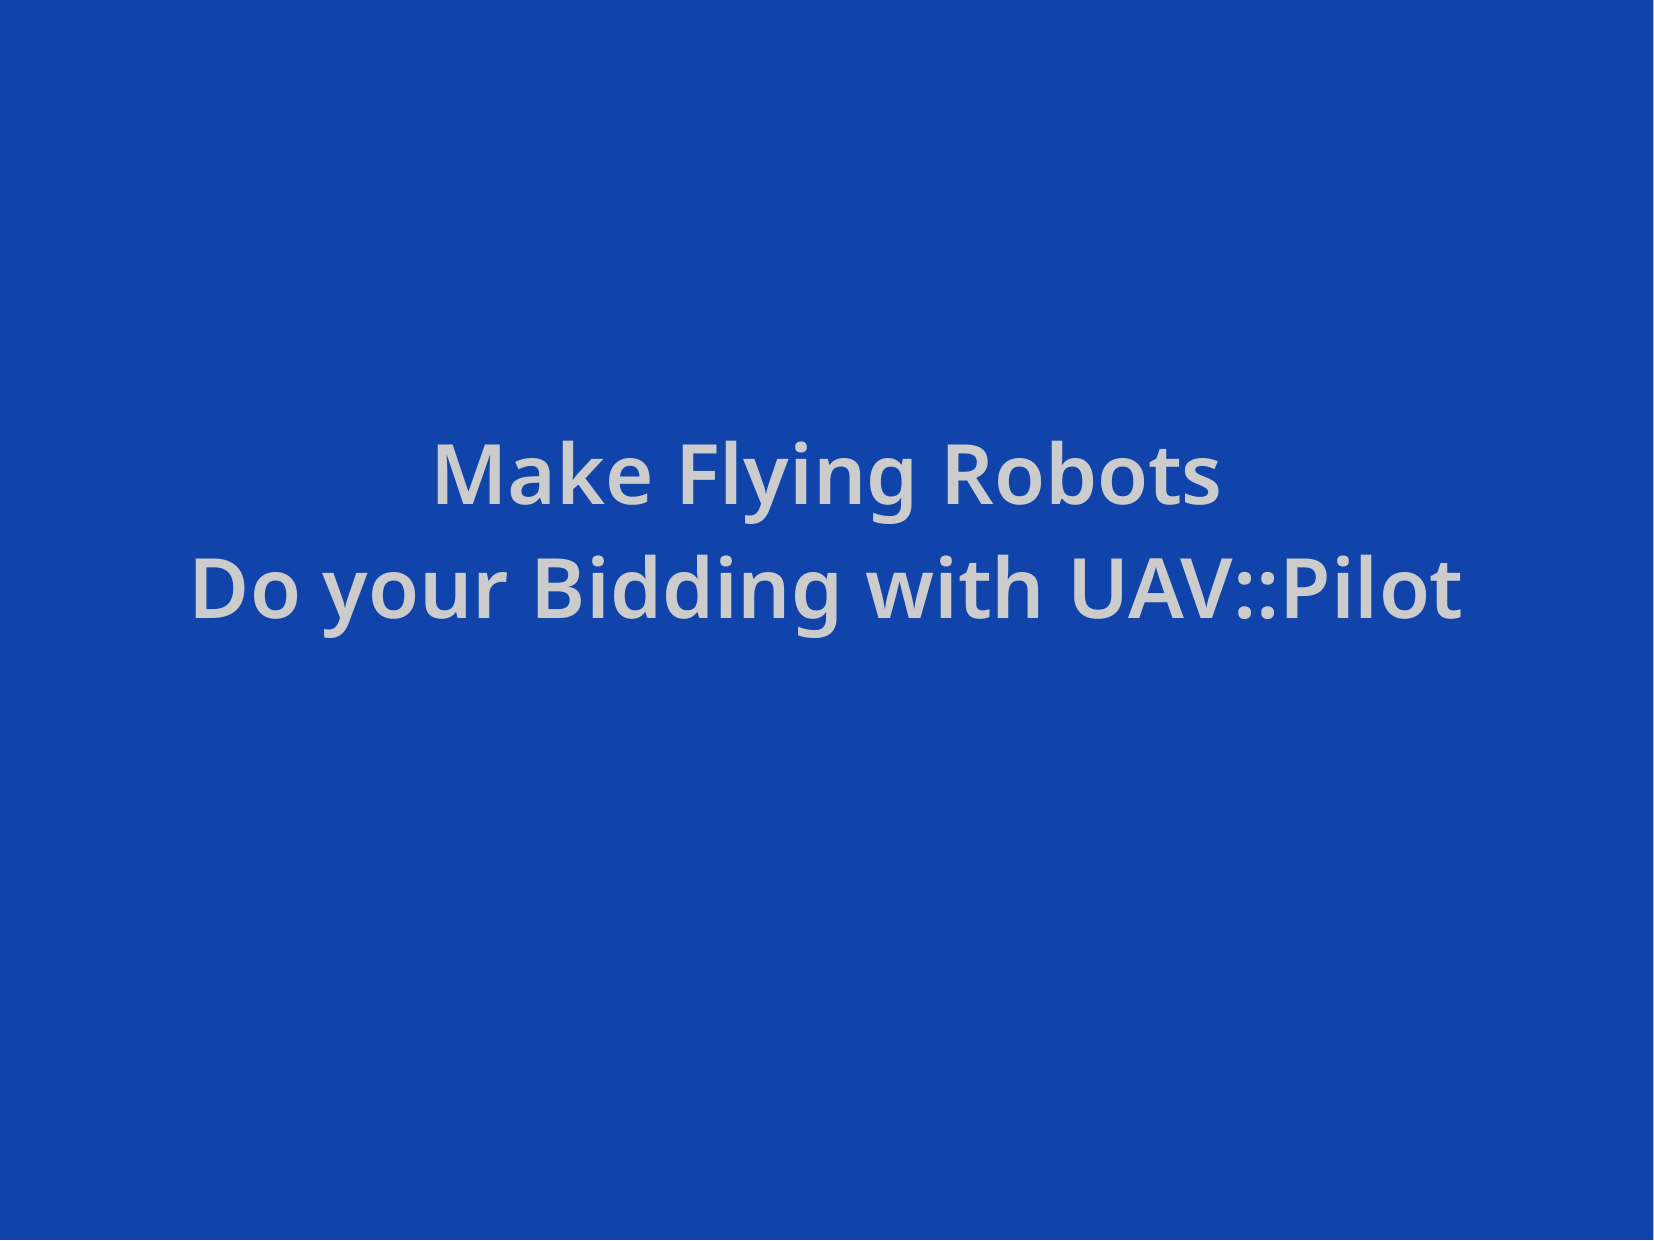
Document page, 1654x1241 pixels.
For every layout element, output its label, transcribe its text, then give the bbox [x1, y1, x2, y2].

subtitle Make Flying Robots Do your Bidding with UAV::Pilot [82, 49, 1571, 1010]
